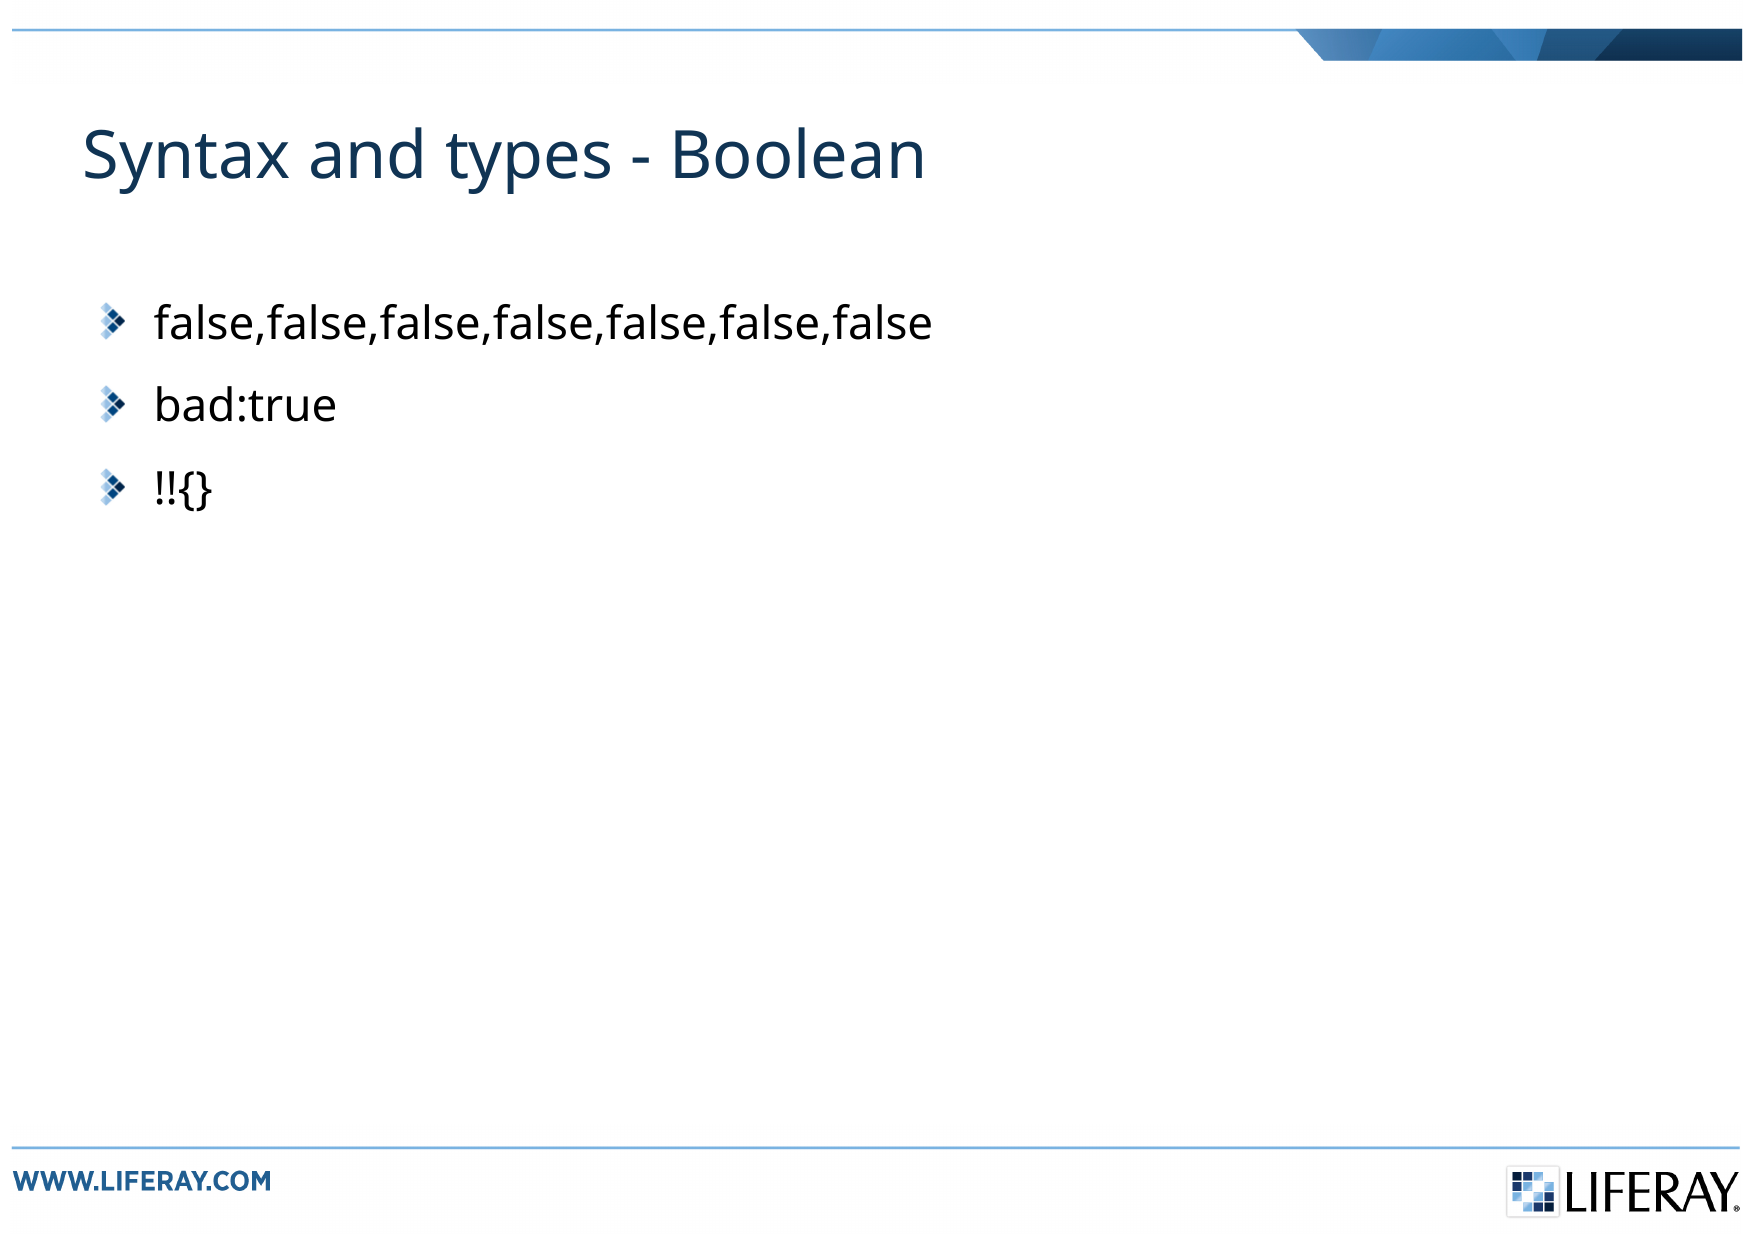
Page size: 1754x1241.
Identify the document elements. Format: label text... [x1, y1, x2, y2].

list false,false,false,false,false,false,false bad:true !!{} [82, 290, 1571, 1010]
picture [12, 0, 1743, 84]
title Syntax and types - Boolean [82, 49, 1571, 257]
picture [10, 1124, 1741, 1234]
